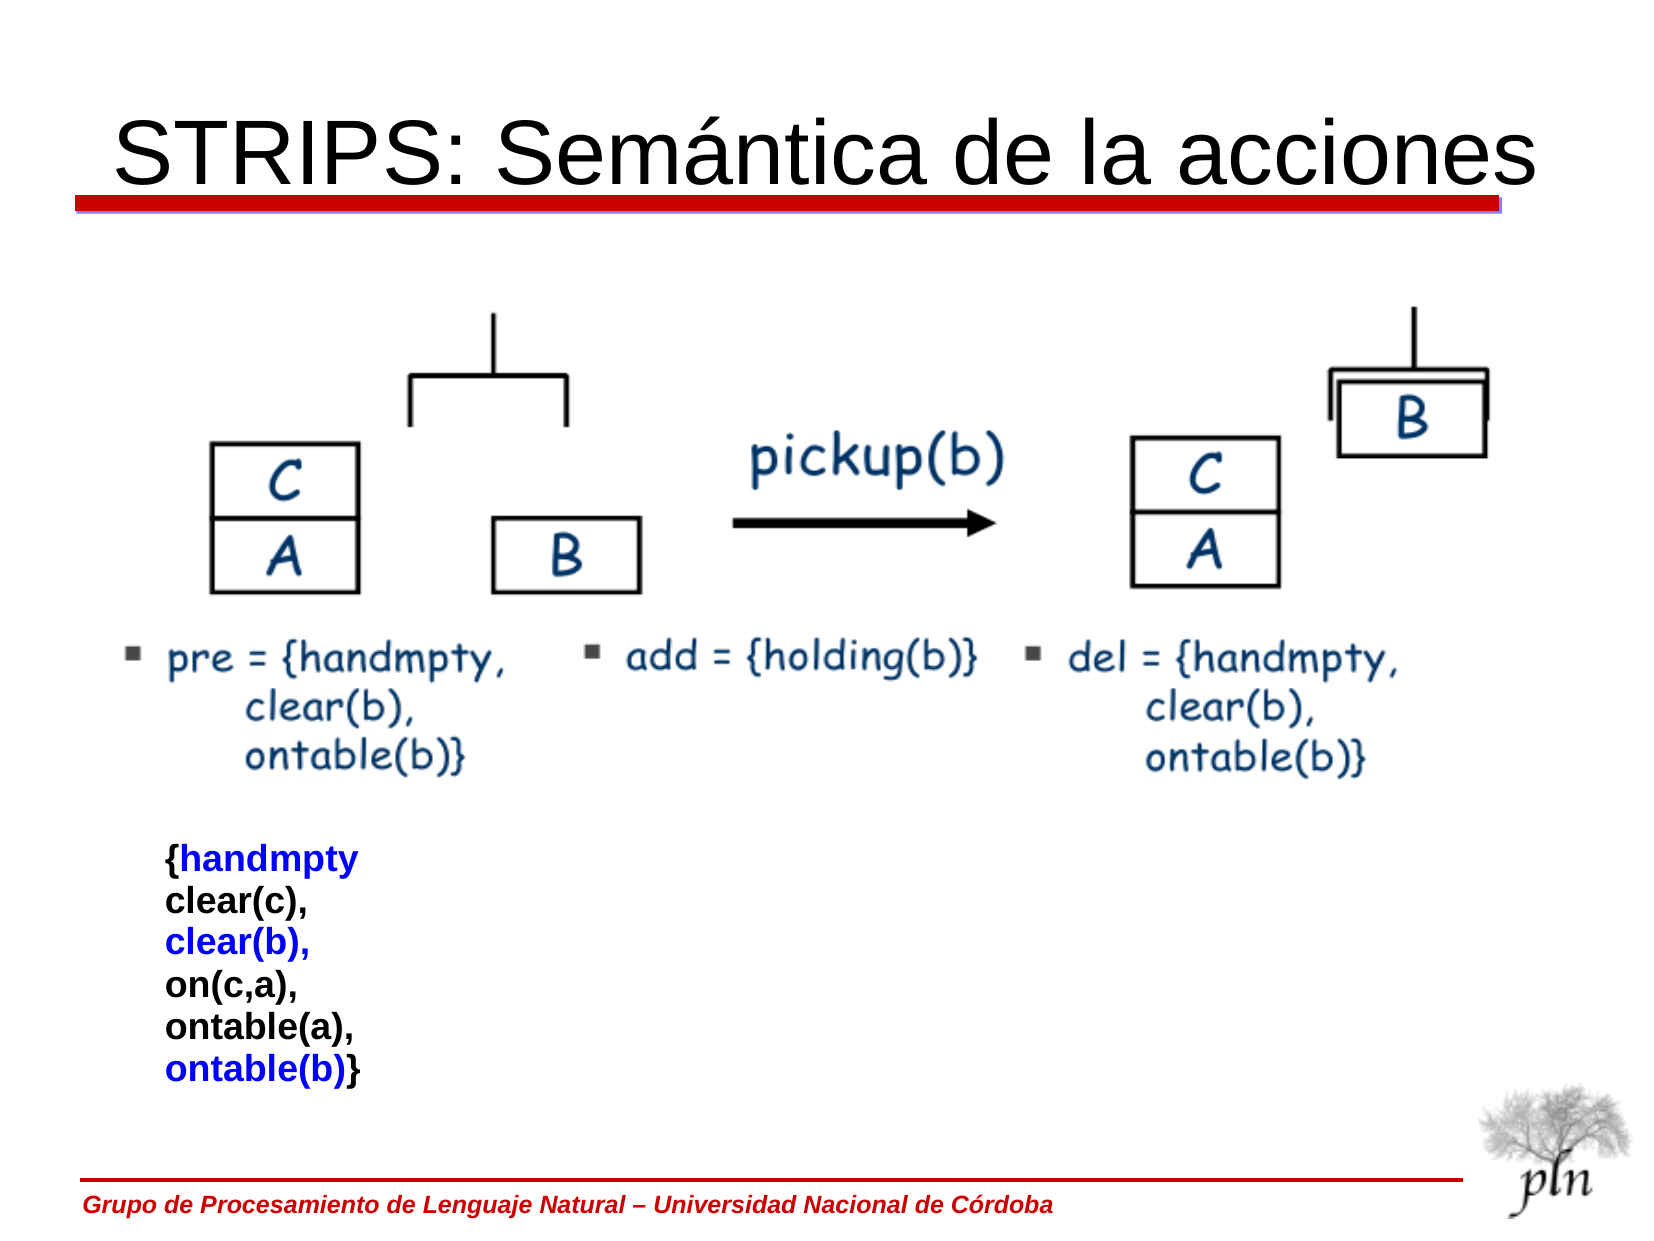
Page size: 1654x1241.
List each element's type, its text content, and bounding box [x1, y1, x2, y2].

text_box {handmpty clear(c), clear(b), on(c,a), ontable(a), ontable(b)} [150, 829, 563, 1097]
picture [1477, 1083, 1635, 1219]
title STRIPS: Semántica de la acciones [82, 14, 1571, 292]
picture [110, 295, 1521, 788]
